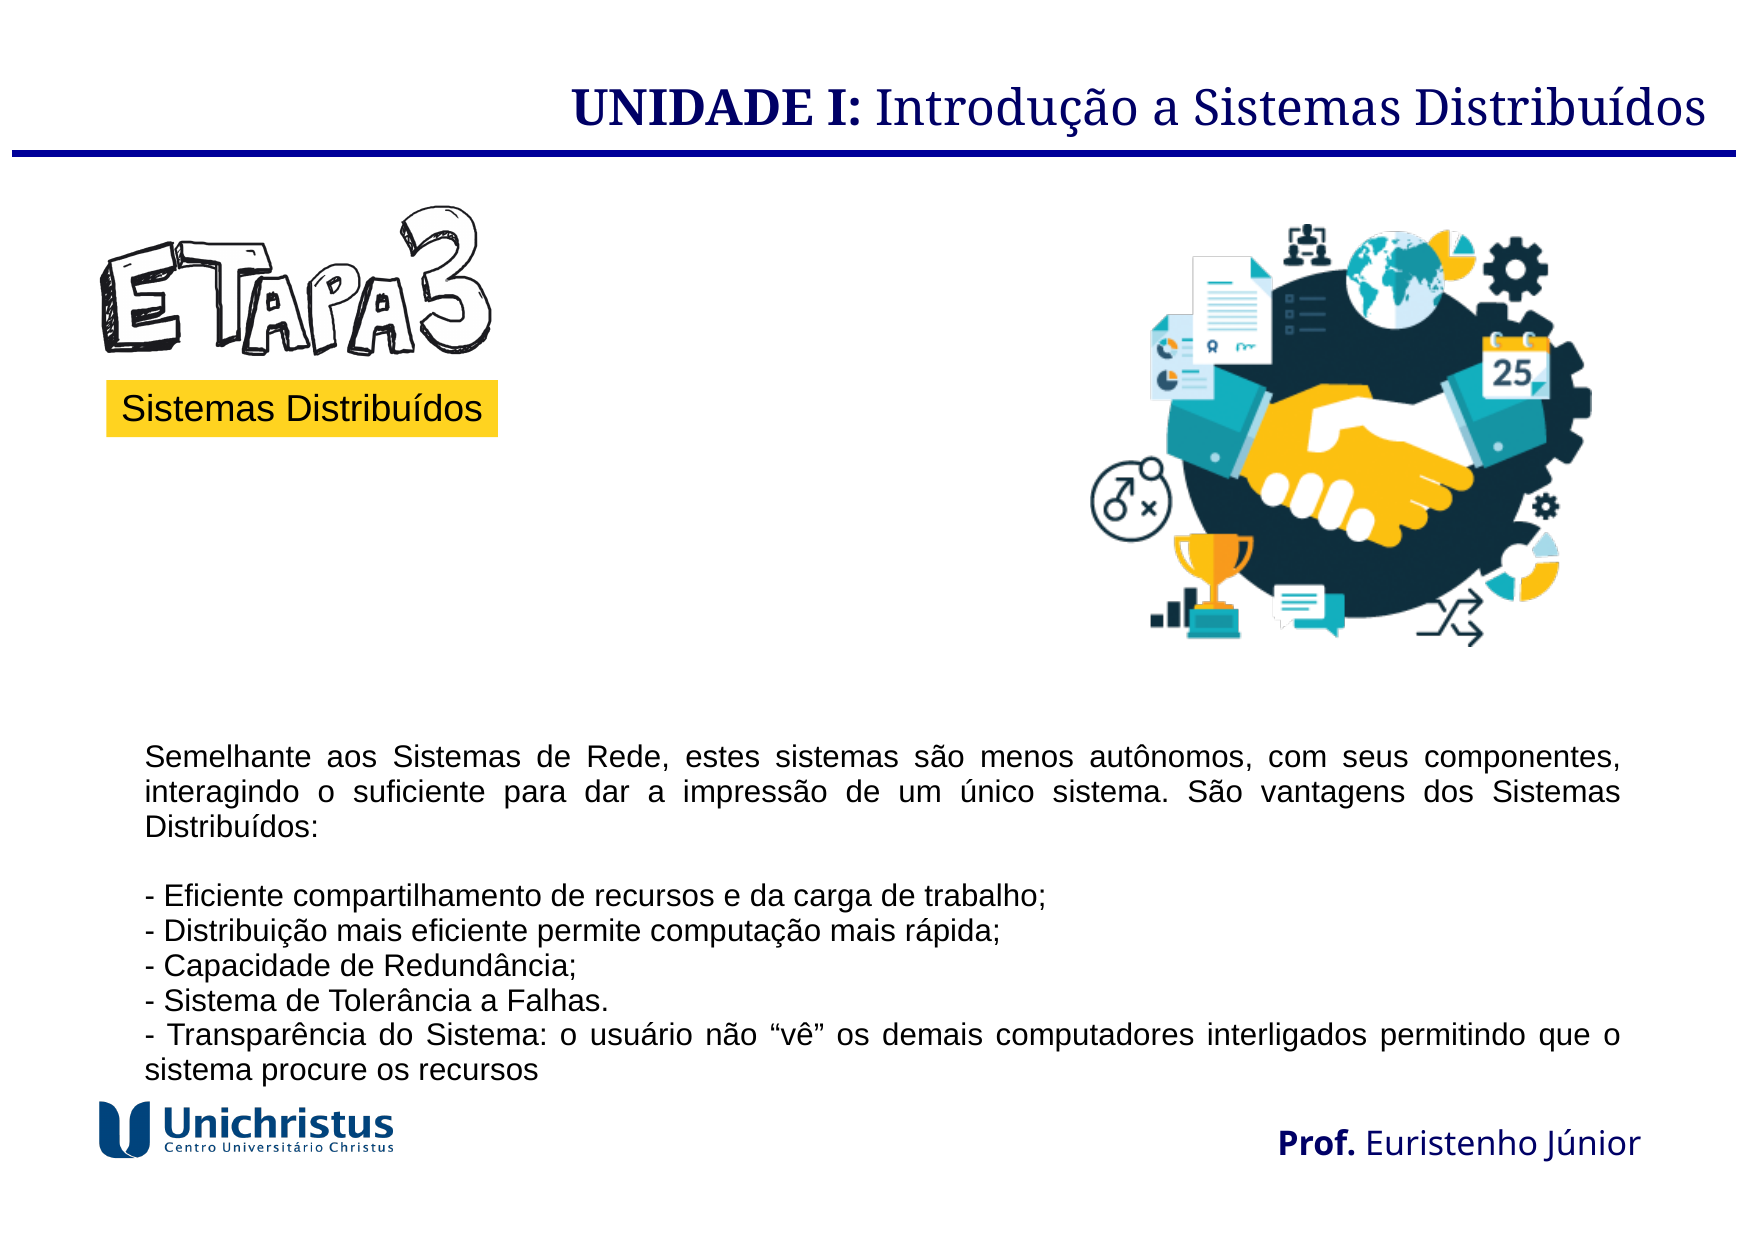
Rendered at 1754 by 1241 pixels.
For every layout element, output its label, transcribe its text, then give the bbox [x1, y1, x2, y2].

text_box Prof. Euristenho Júnior [1262, 1111, 1695, 1167]
text_box UNIDADE I: Introdução a Sistemas Distribuídos [556, 64, 1708, 150]
picture [94, 194, 512, 367]
text_box Semelhante aos Sistemas de Rede, estes sistemas são menos autônomos, com seus componentes, interagindo o suficiente para dar a impressão de um único sistema. São vantagens dos Sistemas Distribuídos: - Eficiente compartilhamento de recursos e da carga de trabalho; - Distribuição mais eficiente permite computação mais rápida; - Capacidade de Redundância; - Sistema de Tolerância a Falhas. - Transparência do Sistema: o usuário não “vê” os demais computadores interligados permitindo que o sistema procure os recursos [129, 732, 1639, 1095]
picture [94, 1098, 398, 1160]
picture [1090, 224, 1592, 647]
text_box Sistemas Distribuídos [106, 380, 498, 438]
text_box UNIDADE I: Introdução a Sistemas Distribuídos [556, 157, 1708, 161]
